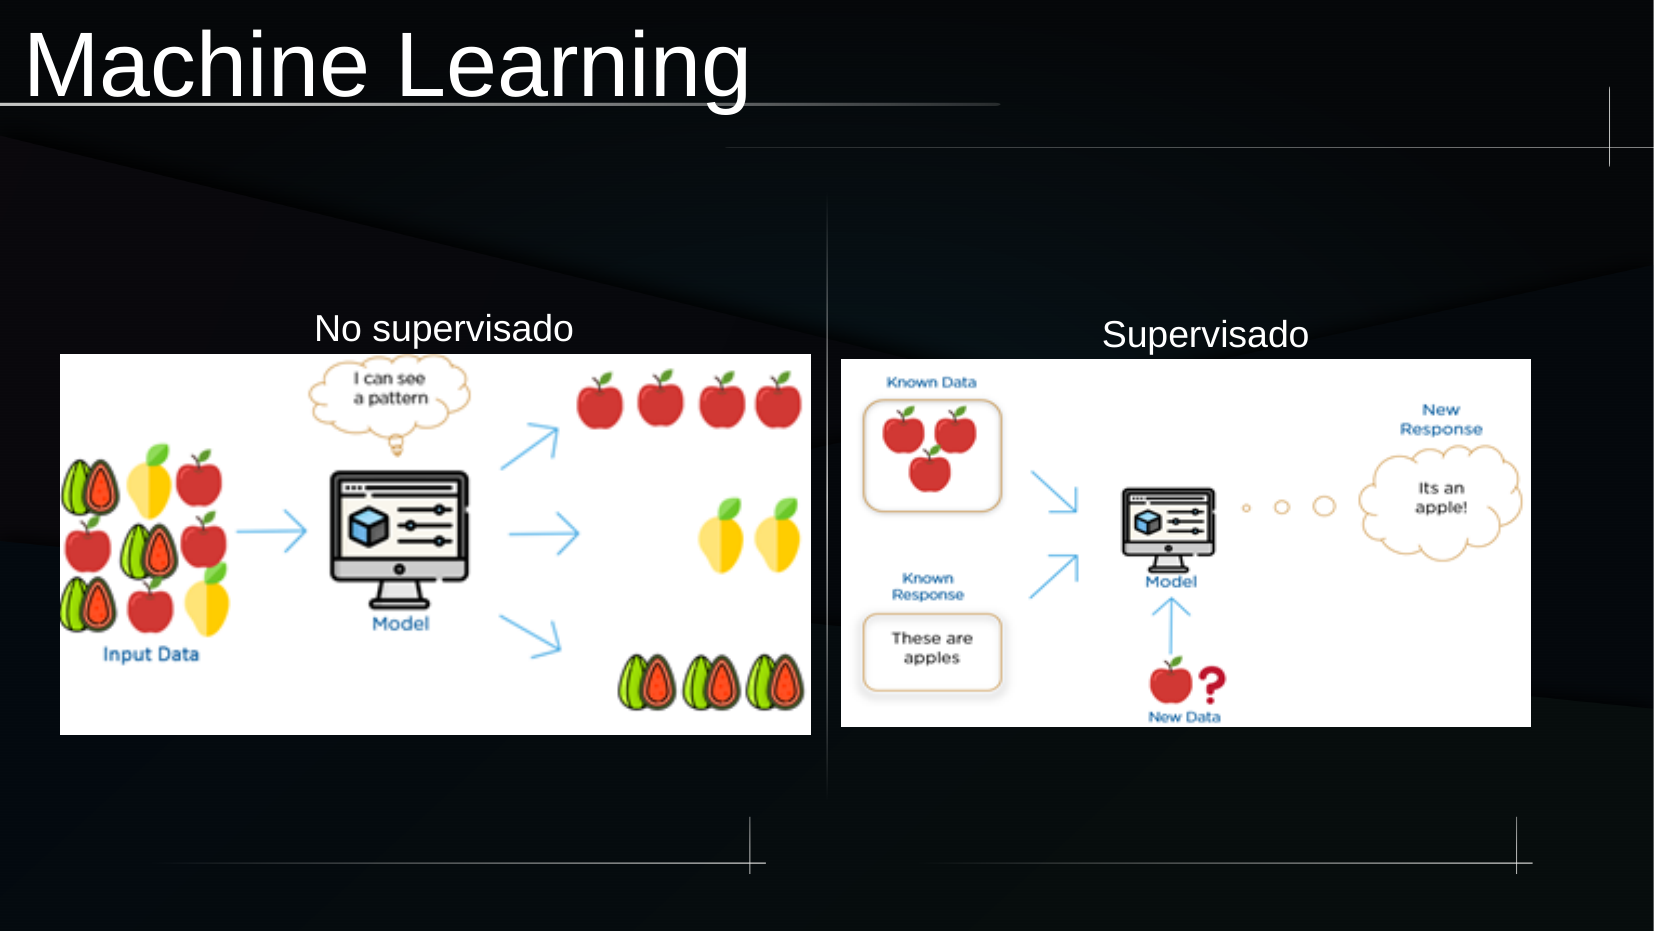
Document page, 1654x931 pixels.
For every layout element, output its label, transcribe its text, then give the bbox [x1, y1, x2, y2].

title Machine Learning [23, 11, 1589, 119]
text_box Supervisado [1076, 306, 1364, 406]
text_box No supervisado [299, 300, 600, 357]
picture [0, 0, 1654, 931]
